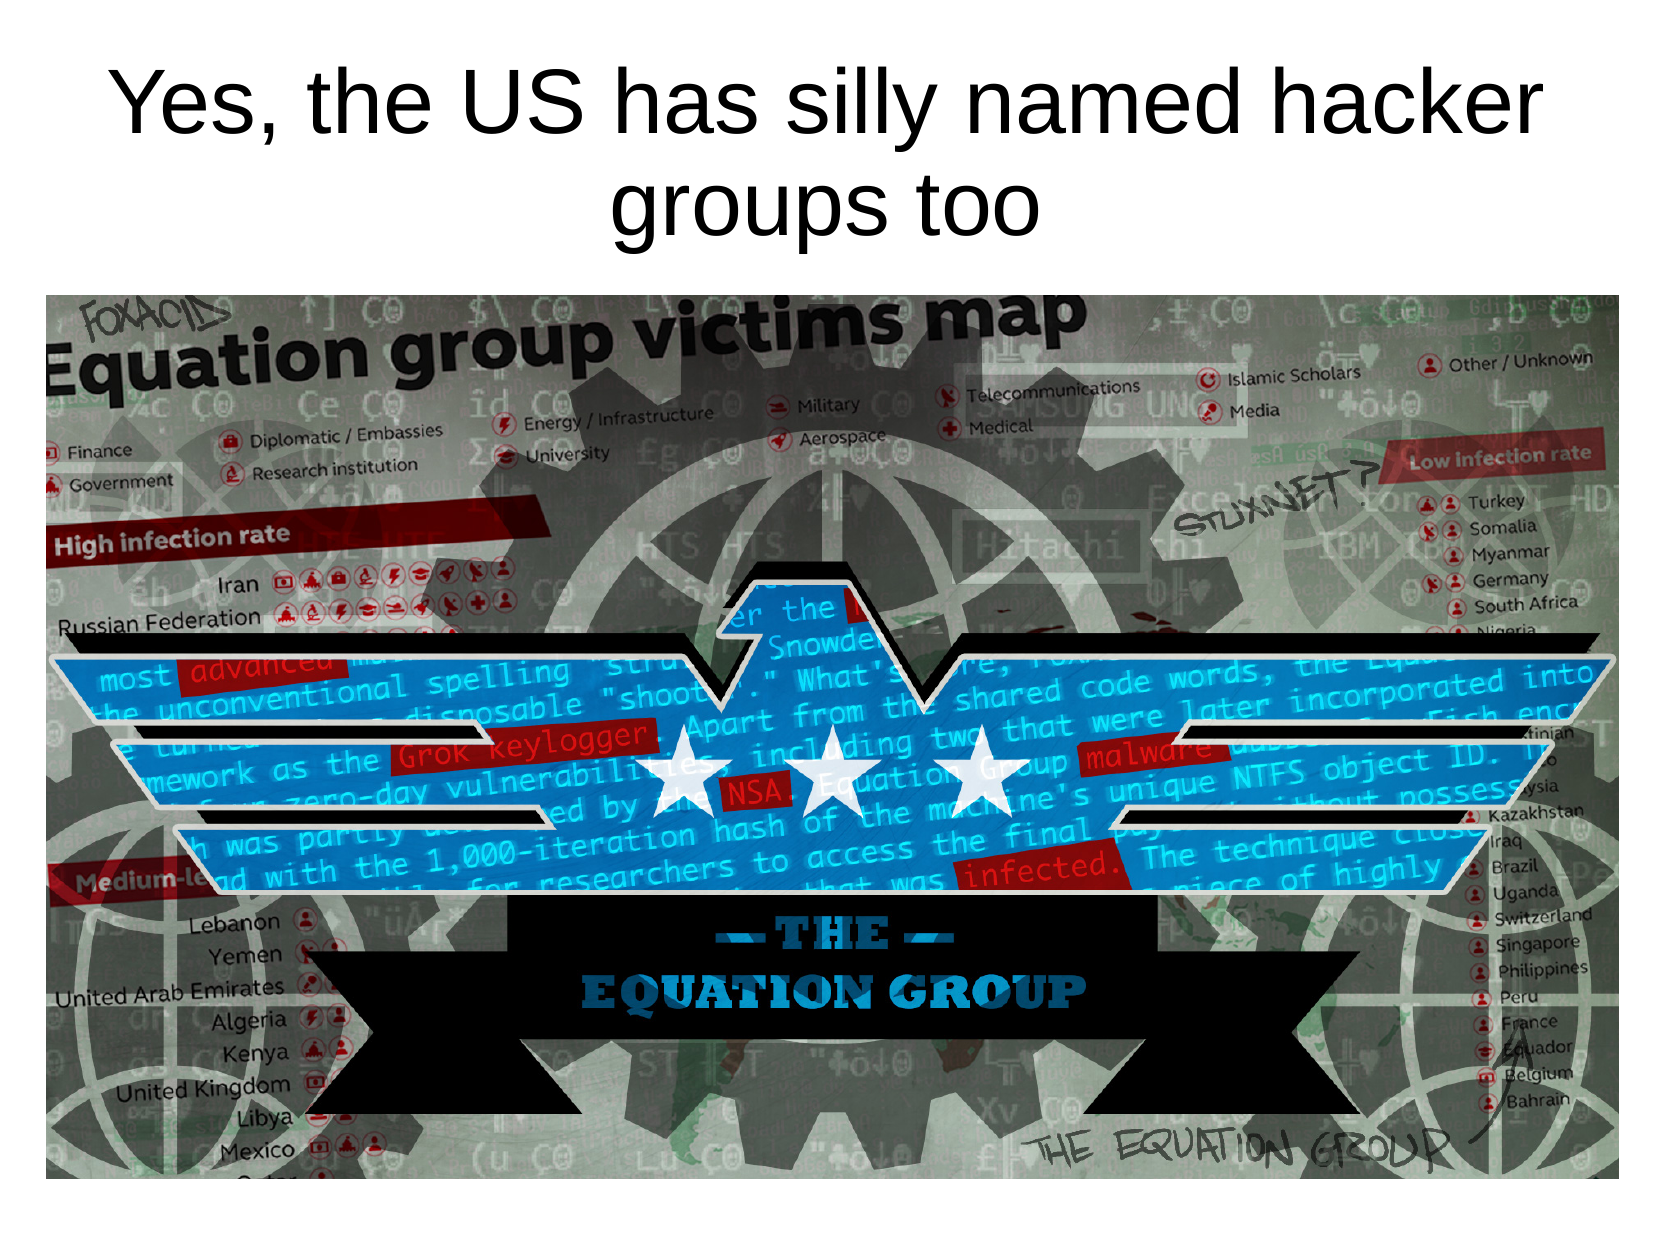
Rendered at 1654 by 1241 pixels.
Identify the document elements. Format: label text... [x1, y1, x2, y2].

picture [46, 295, 1619, 1179]
title Yes, the US has silly named hacker groups too [82, 49, 1571, 257]
